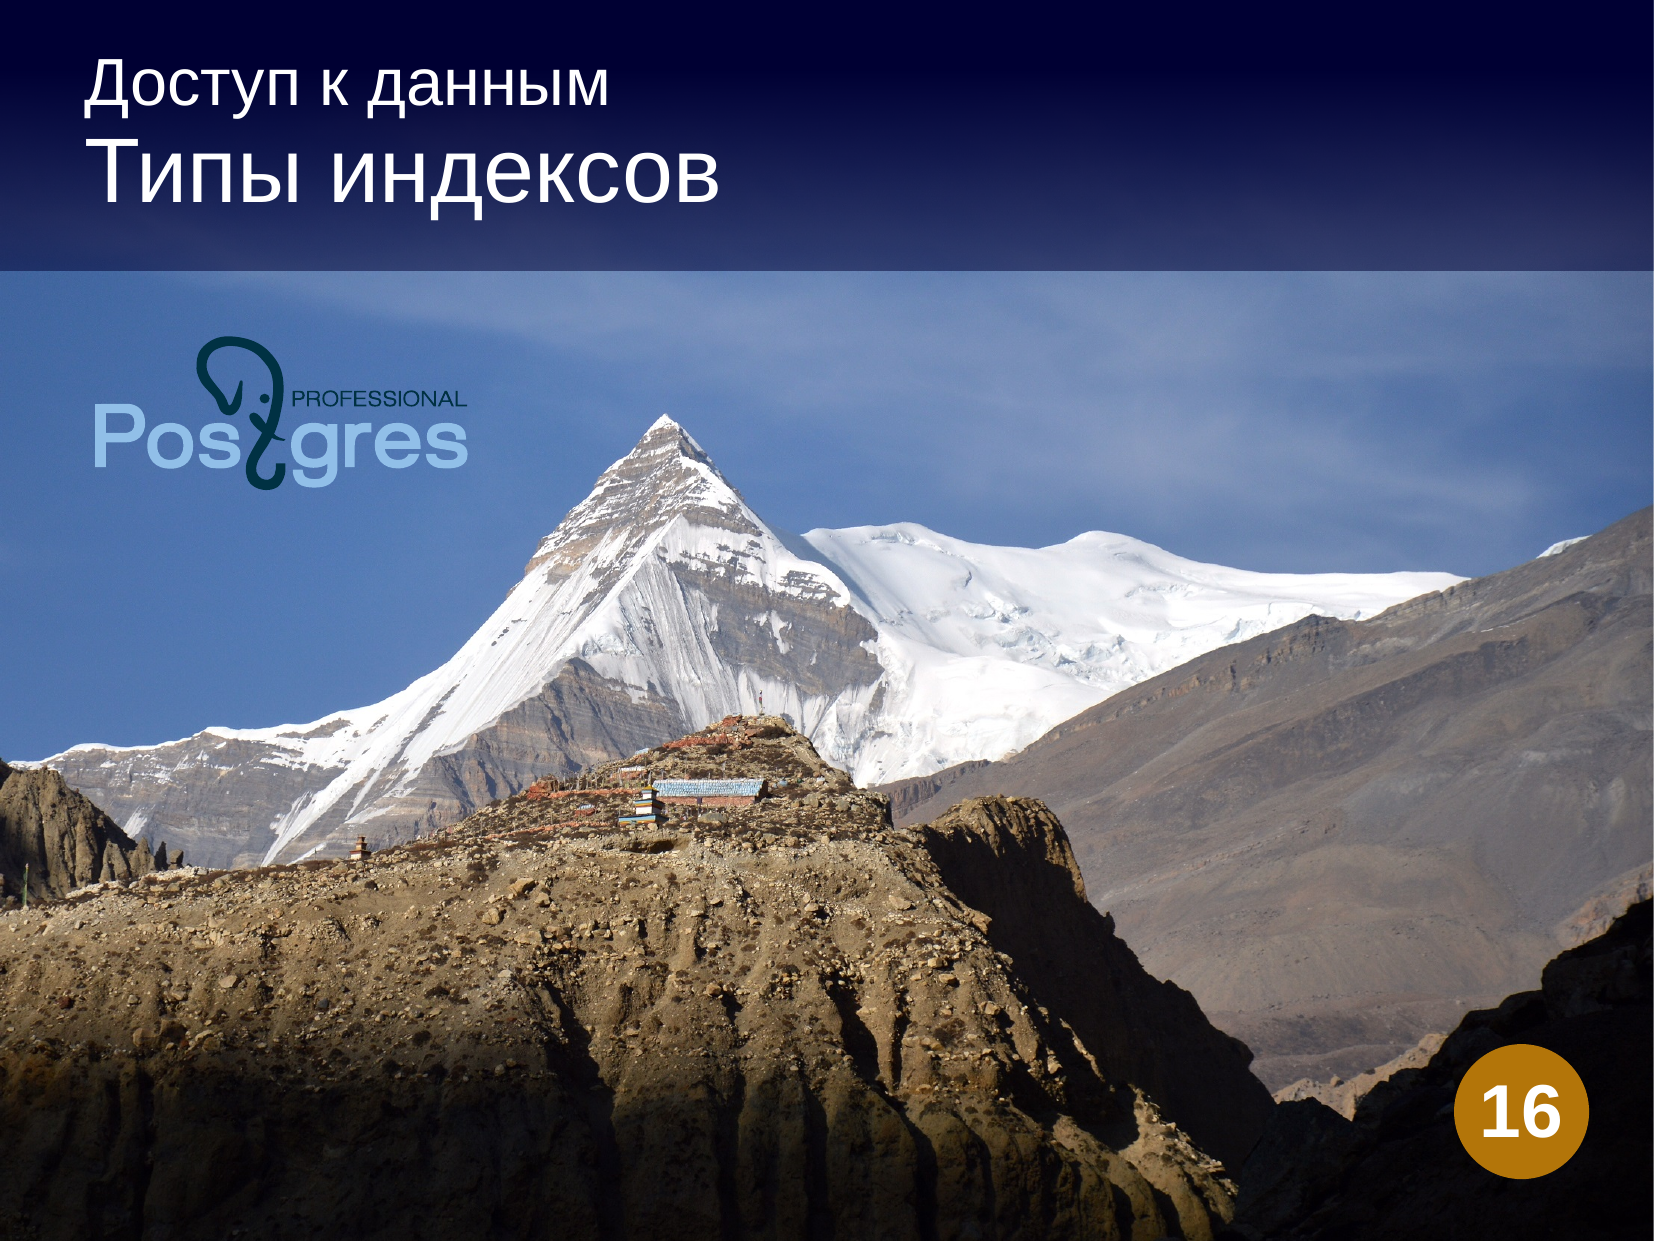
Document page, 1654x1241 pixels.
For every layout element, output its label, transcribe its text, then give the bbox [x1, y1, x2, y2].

title Доступ к данным Типы индексов [84, 44, 1636, 251]
text_box 16 [1454, 1044, 1590, 1180]
picture [0, 271, 1654, 1241]
